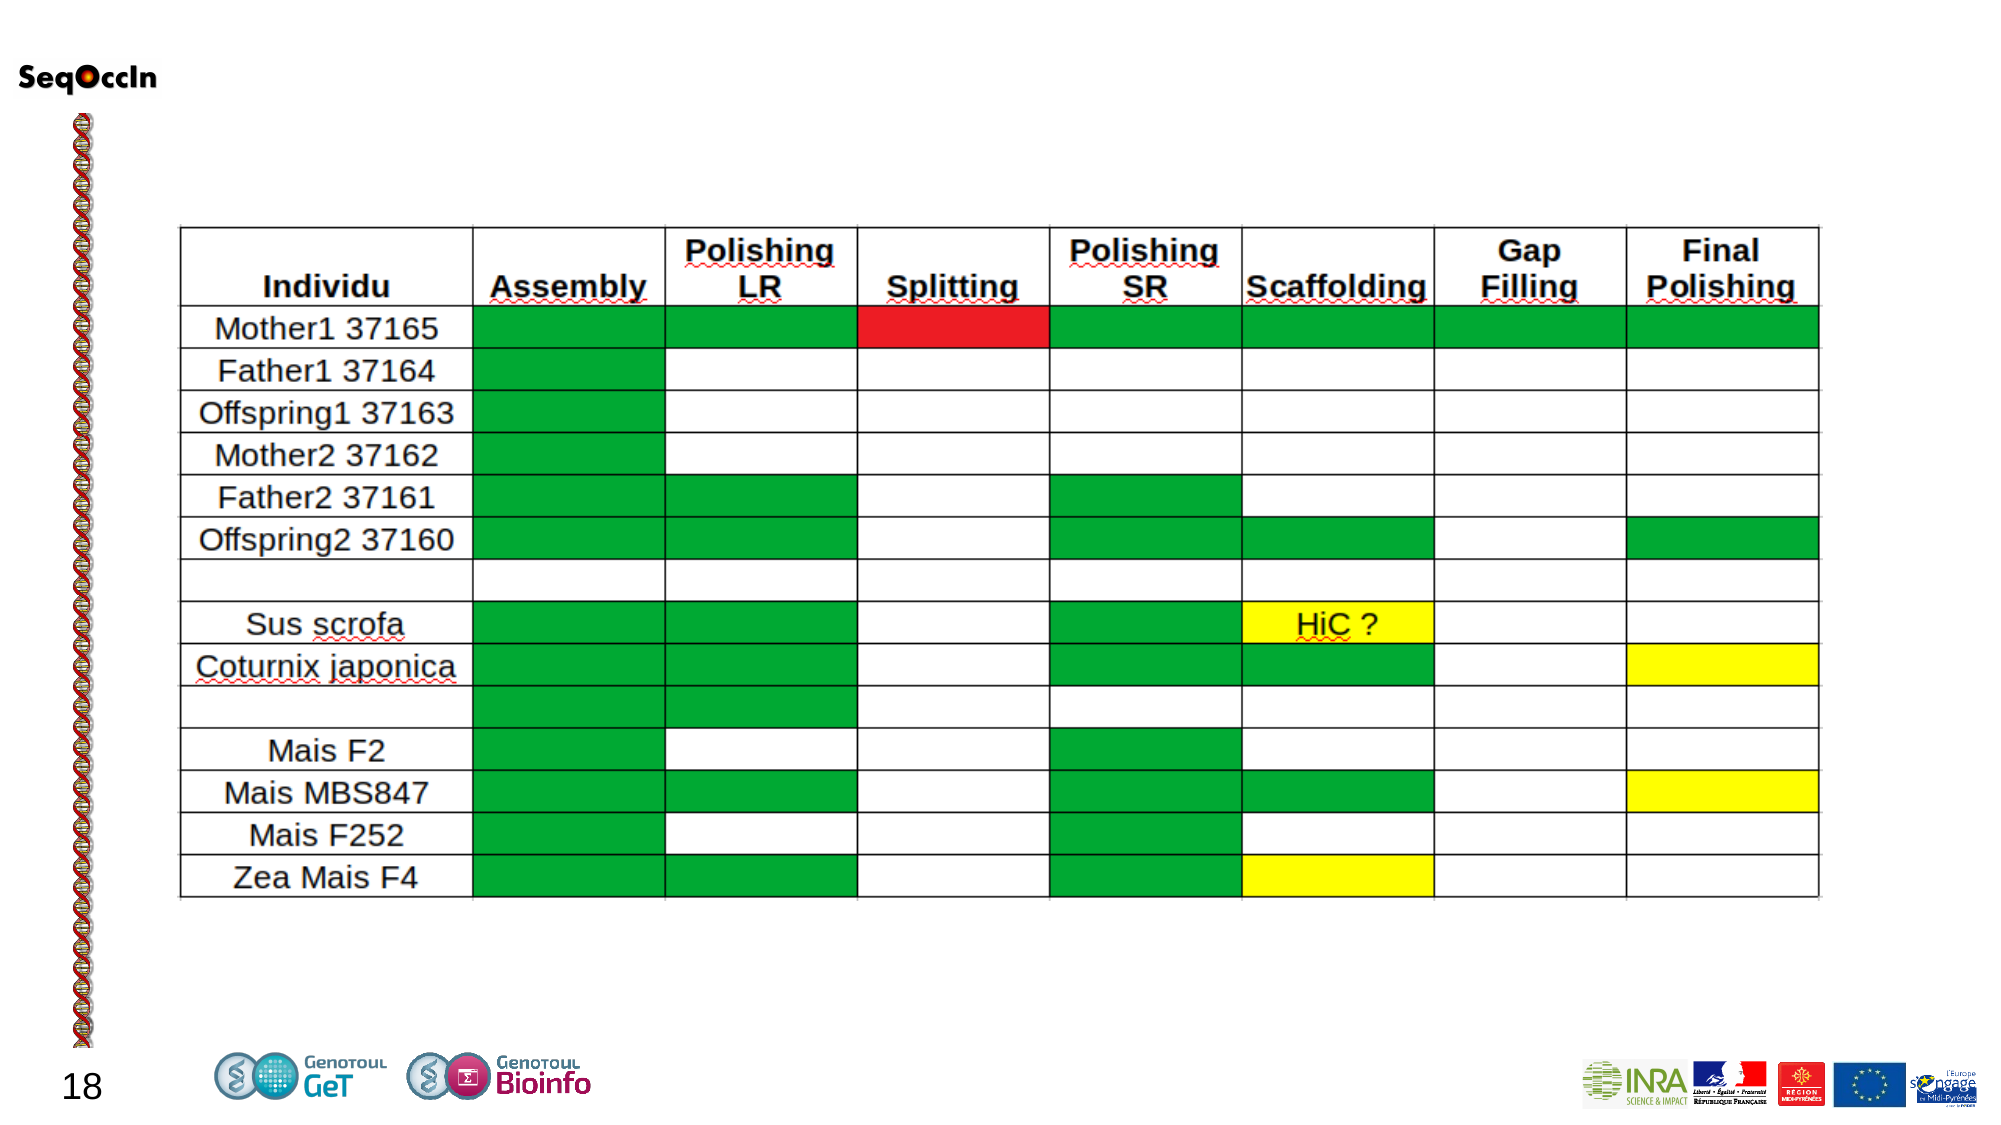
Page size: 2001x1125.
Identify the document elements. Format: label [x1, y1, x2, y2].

picture [1581, 1059, 1689, 1109]
picture [1832, 1061, 1983, 1111]
picture [1778, 1062, 1825, 1106]
picture [73, 113, 91, 1048]
picture [177, 224, 1823, 901]
picture [208, 1046, 392, 1106]
picture [400, 1046, 597, 1106]
picture [13, 58, 162, 99]
